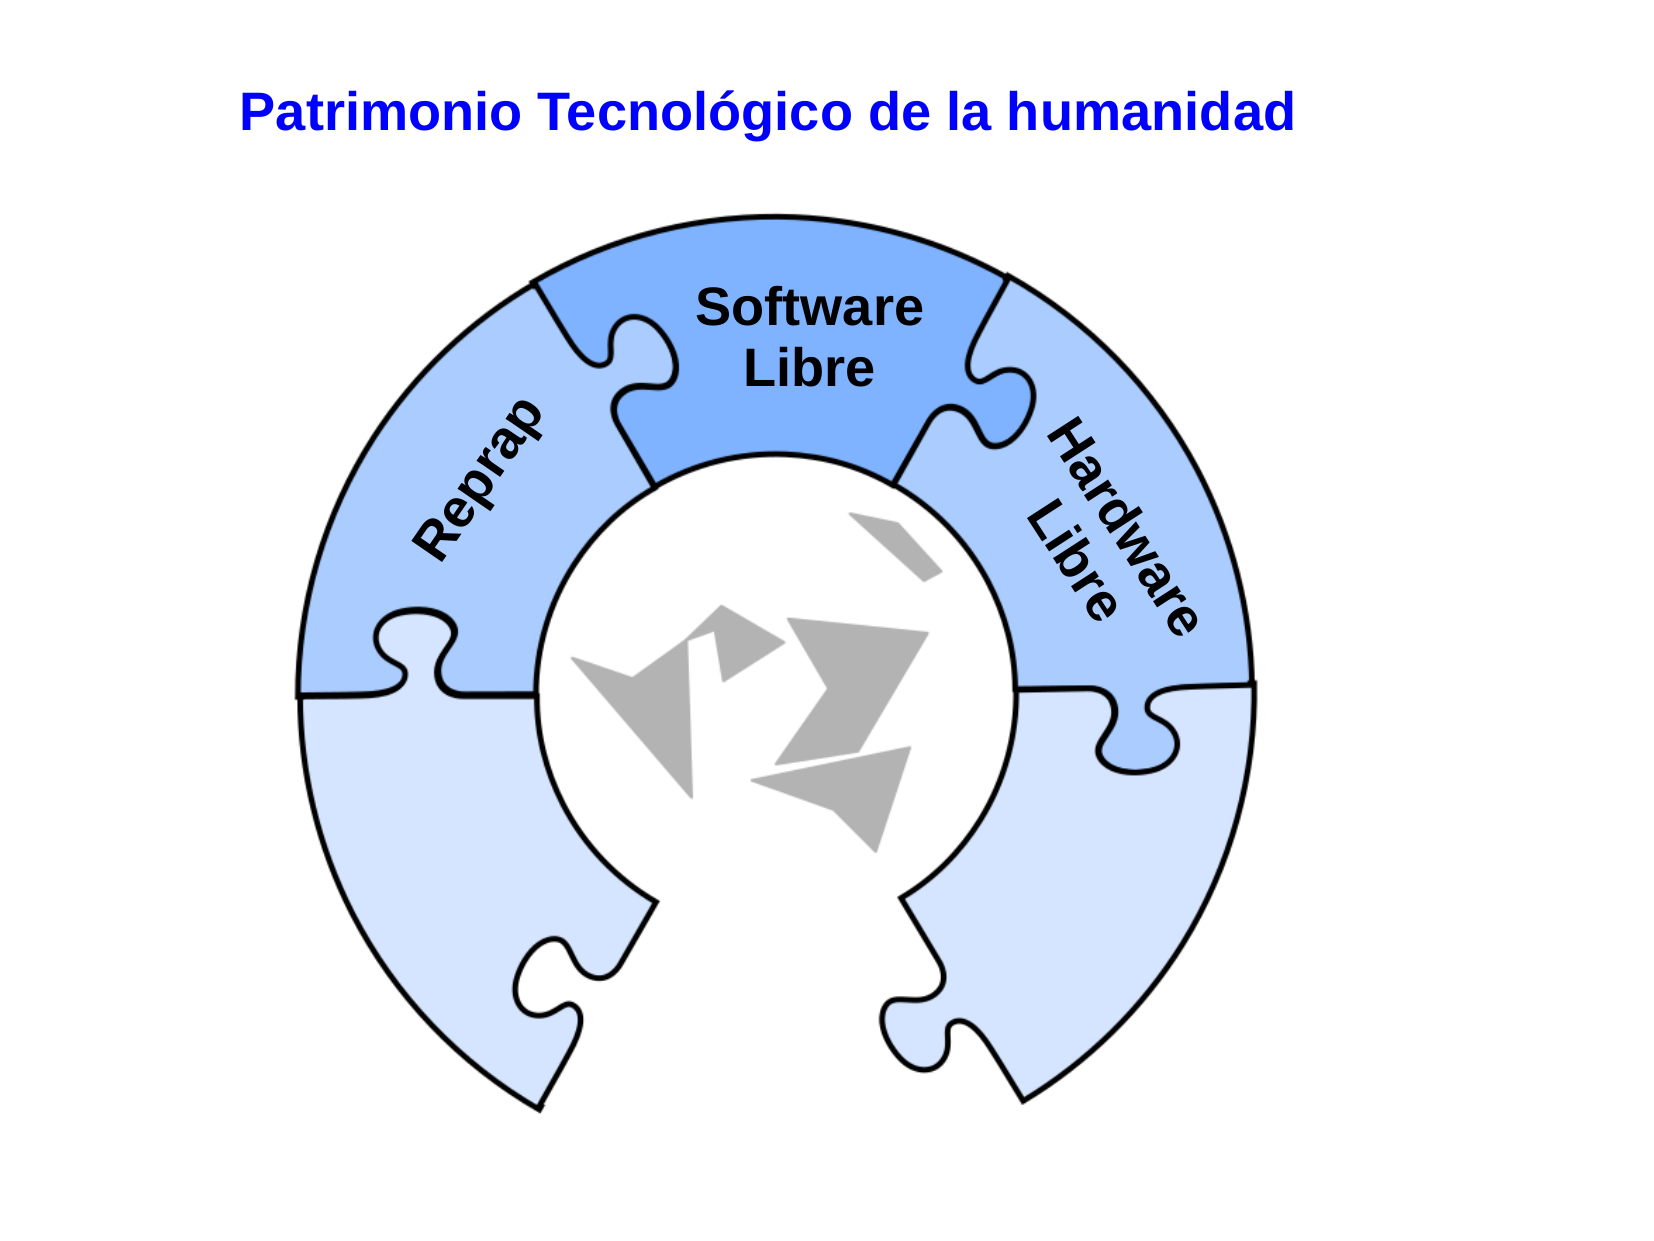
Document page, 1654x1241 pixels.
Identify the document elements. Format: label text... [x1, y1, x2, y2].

text_box Reprap [370, 345, 601, 621]
picture [285, 203, 1276, 1141]
text_box Software Libre [675, 269, 946, 406]
text_box Patrimonio Tecnológico de la humanidad [225, 74, 1351, 211]
text_box Hardware Libre [960, 374, 1246, 714]
